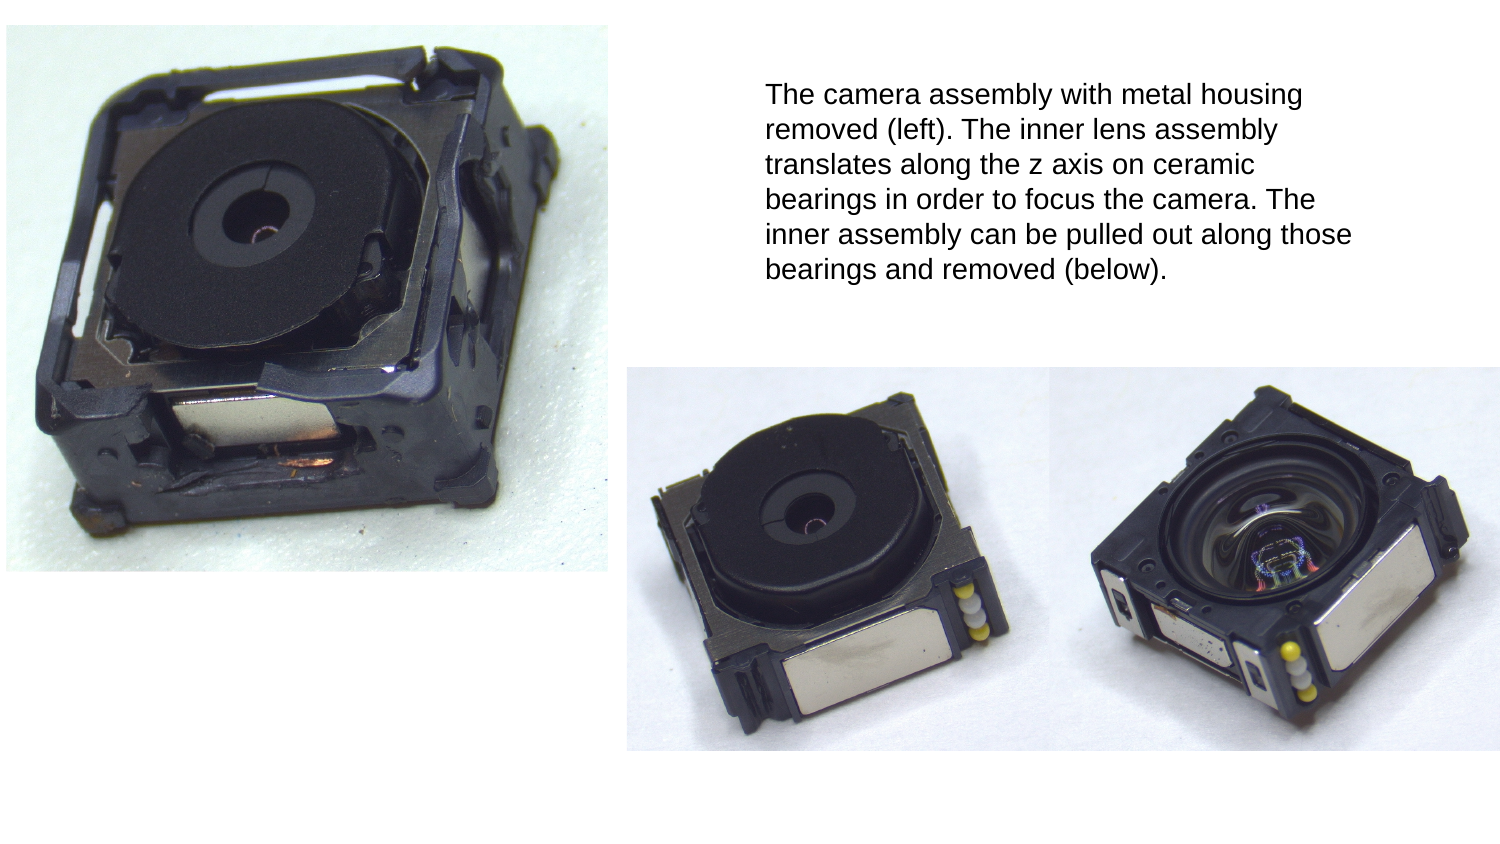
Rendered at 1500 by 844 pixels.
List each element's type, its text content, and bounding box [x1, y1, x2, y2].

picture [626, 367, 1500, 751]
text_box The camera assembly with metal housing removed (left). The inner lens assembly translates along the z axis on ceramic bearings in order to focus the camera. The inner assembly can be pulled out along those bearings and removed (below). [749, 60, 1388, 300]
picture [6, 25, 608, 572]
